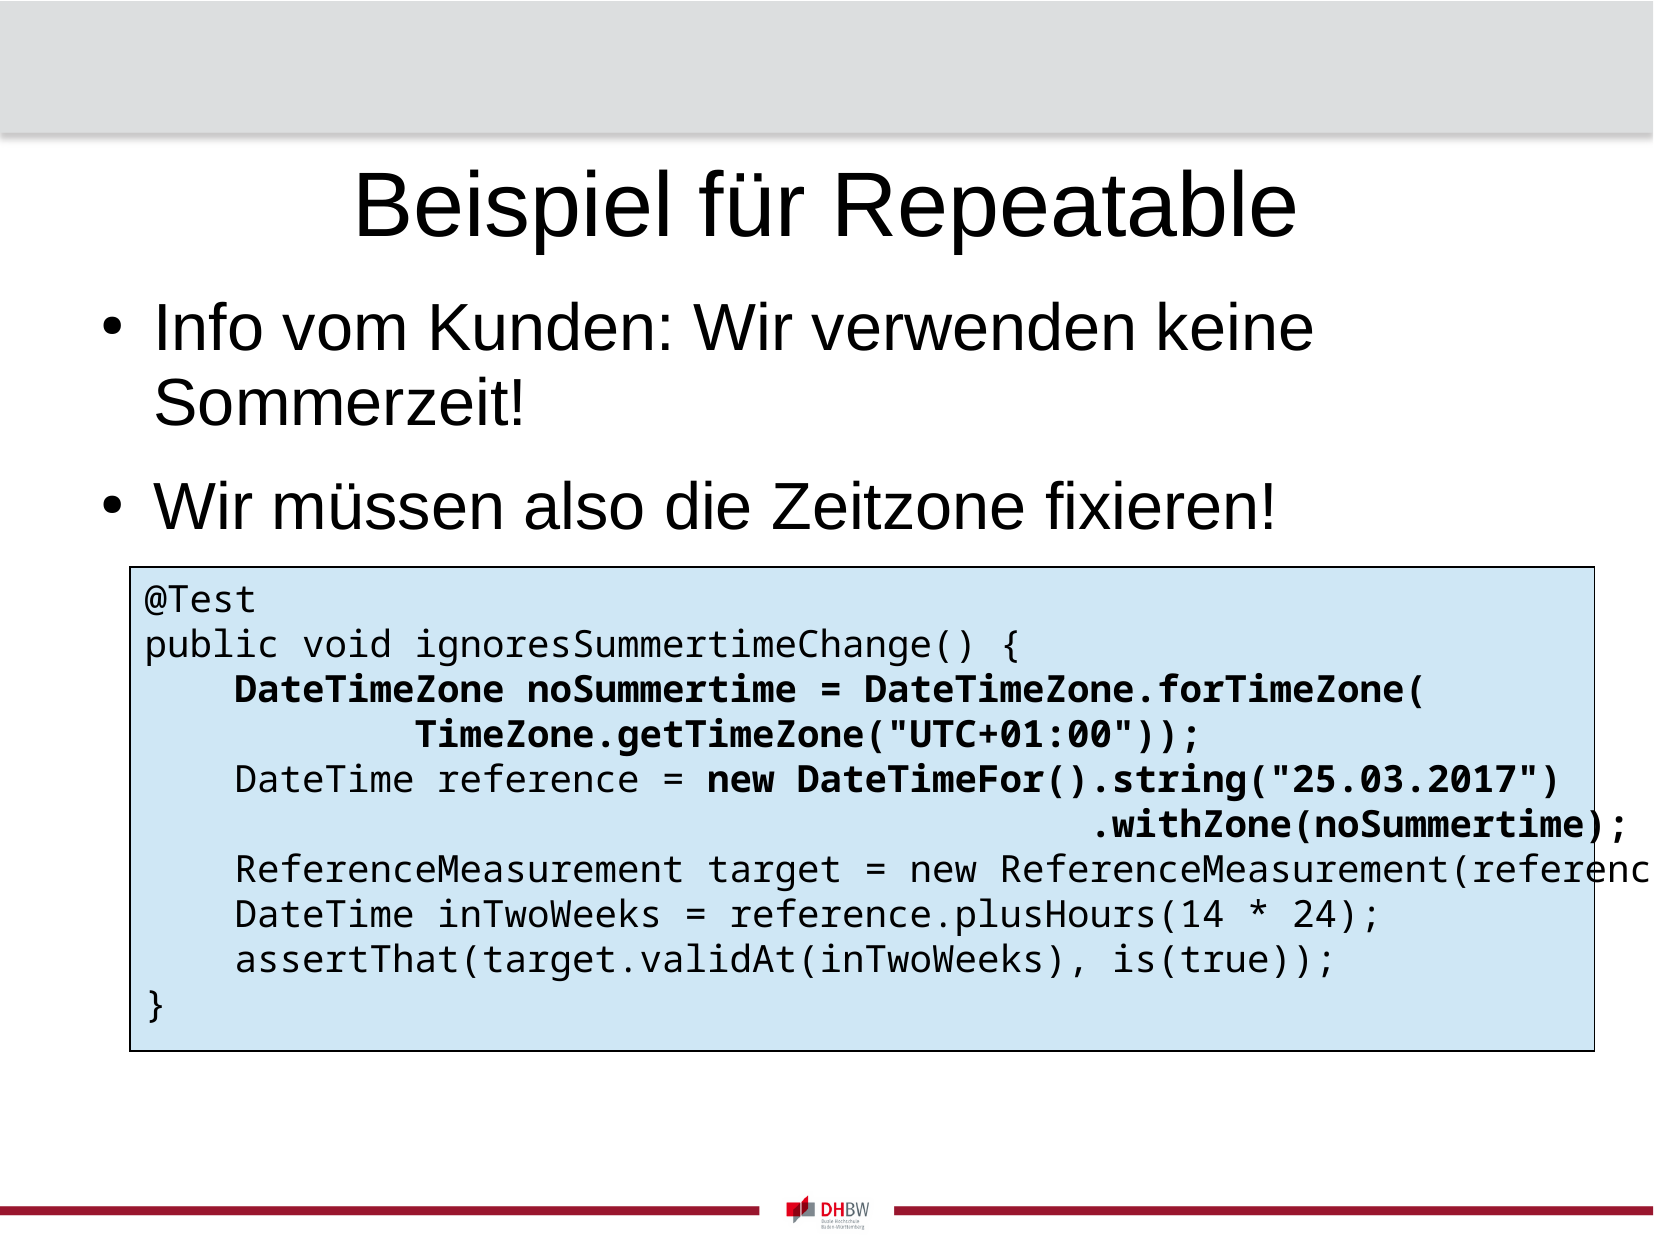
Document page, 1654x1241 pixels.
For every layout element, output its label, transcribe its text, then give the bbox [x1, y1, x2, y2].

picture [0, 1, 1654, 1237]
text_box @Test public void ignoresSummertimeChange() { DateTimeZone noSummertime = DateTimeZone.forTimeZone( TimeZone.getTimeZone("UTC+01:00")); DateTime reference = new DateTimeFor().string("25.03.2017") .withZone(noSummertime); ReferenceMeasurement target = new ReferenceMeasurement(reference); DateTime inTwoWeeks = reference.plusHours(14 * 24); assertThat(target.validAt(inTwoWeeks), is(true)); } [129, 566, 1595, 1052]
title Beispiel für Repeatable [82, 147, 1571, 257]
list Info vom Kunden: Wir verwenden keine Sommerzeit! Wir müssen also die Zeitzone fixieren! [82, 290, 1571, 567]
